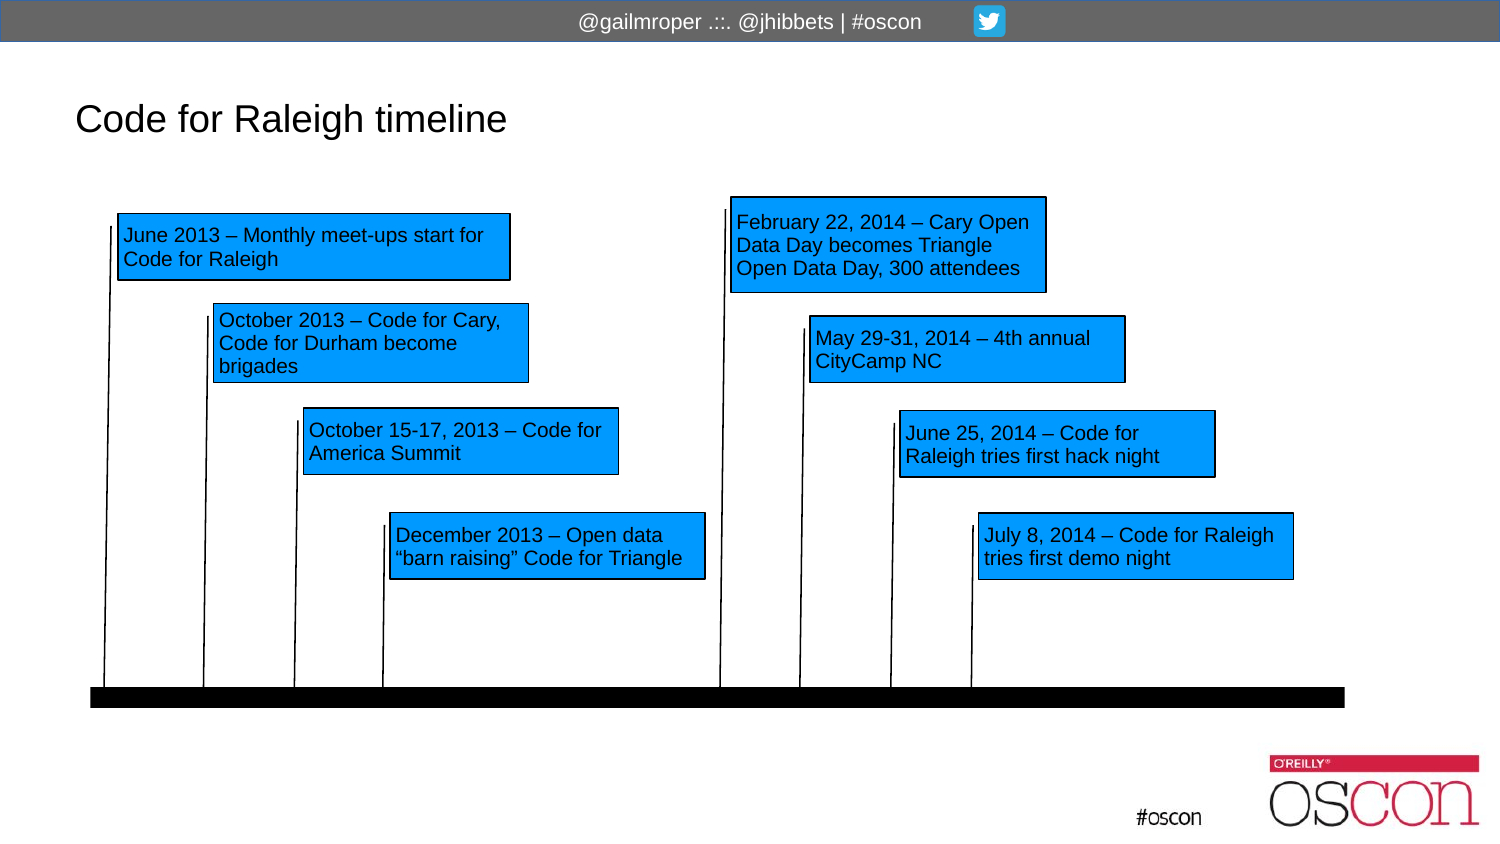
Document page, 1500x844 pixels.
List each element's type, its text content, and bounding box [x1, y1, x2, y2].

text_box June 25, 2014 – Code for Raleigh tries first hack night [900, 411, 1215, 477]
picture [1, 1, 1499, 41]
text_box December 2013 – Open data “barn raising” Code for Triangle [390, 513, 705, 579]
title Code for Raleigh timeline [75, 33, 1425, 175]
text_box June 2013 – Monthly meet-ups start for Code for Raleigh [118, 214, 510, 280]
picture [0, 42, 1500, 844]
text_box May 29-31, 2014 – 4th annual CityCamp NC [810, 316, 1125, 382]
text_box October 2013 – Code for Cary, Code for Durham become brigades [213, 304, 528, 382]
text_box February 22, 2014 – Cary Open Data Day becomes Triangle Open Data Day, 300 attendees [731, 197, 1046, 293]
text_box October 15-17, 2013 – Code for America Summit [303, 408, 618, 474]
text_box July 8, 2014 – Code for Raleigh tries first demo night [979, 513, 1294, 579]
